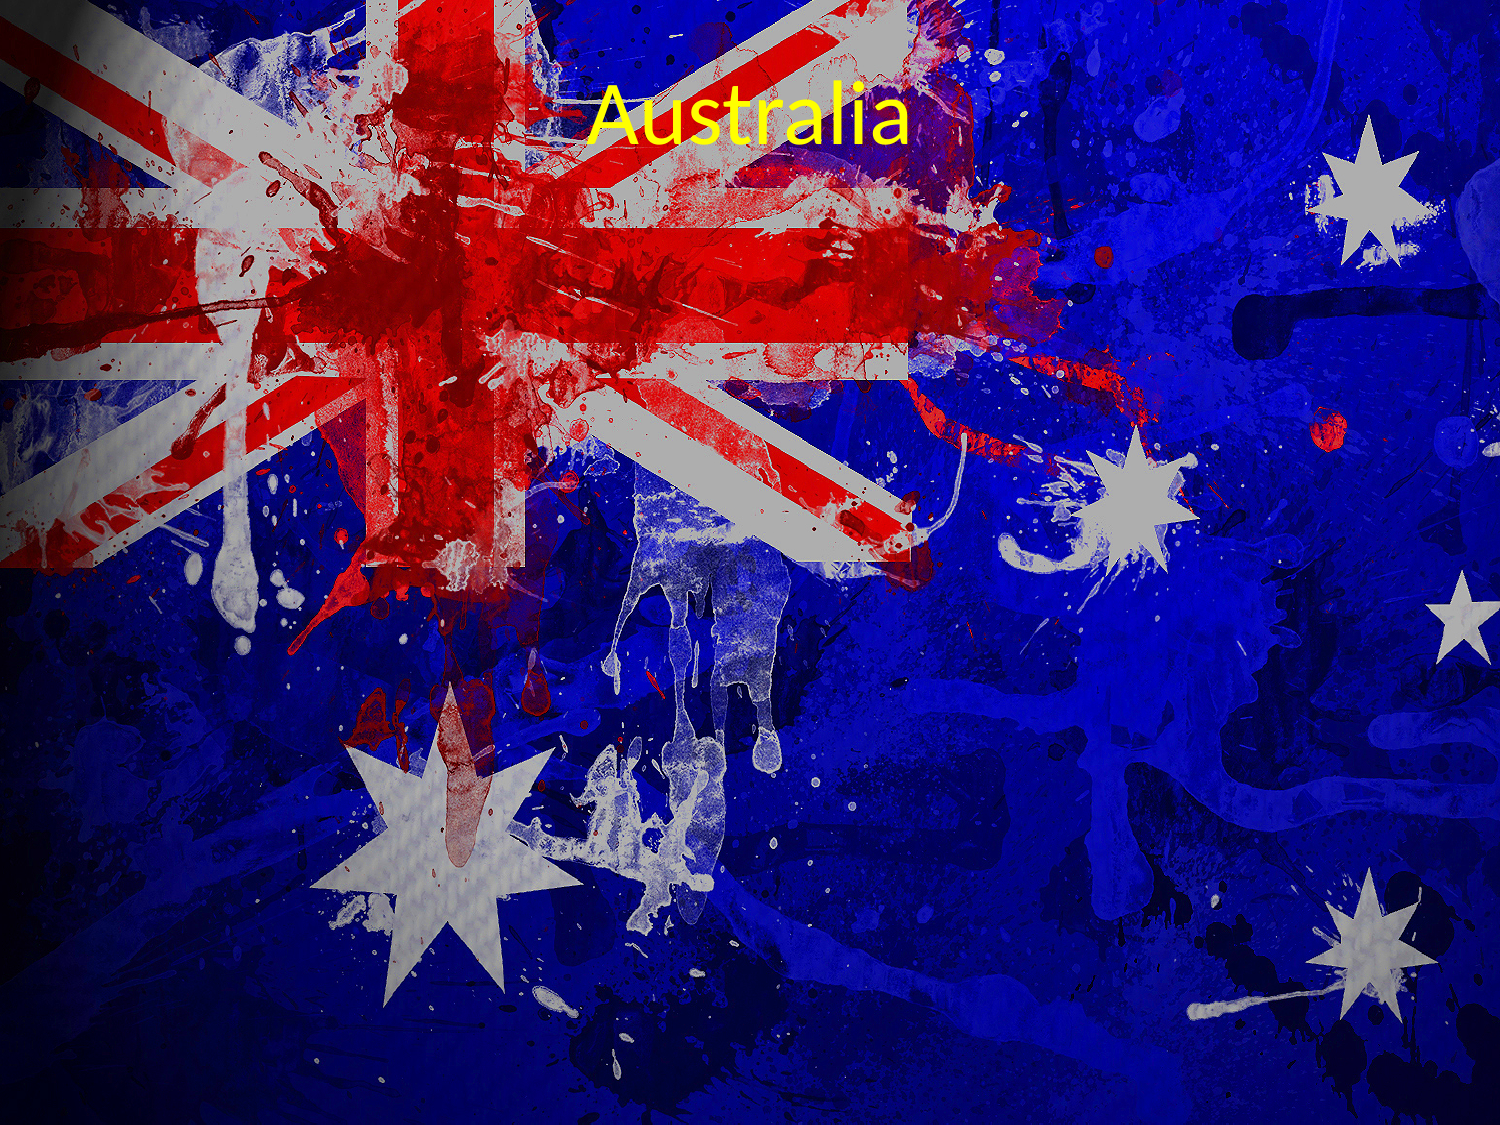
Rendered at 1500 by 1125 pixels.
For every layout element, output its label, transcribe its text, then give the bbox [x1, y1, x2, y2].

picture [0, 0, 1500, 1125]
title Australia [75, 45, 1426, 233]
